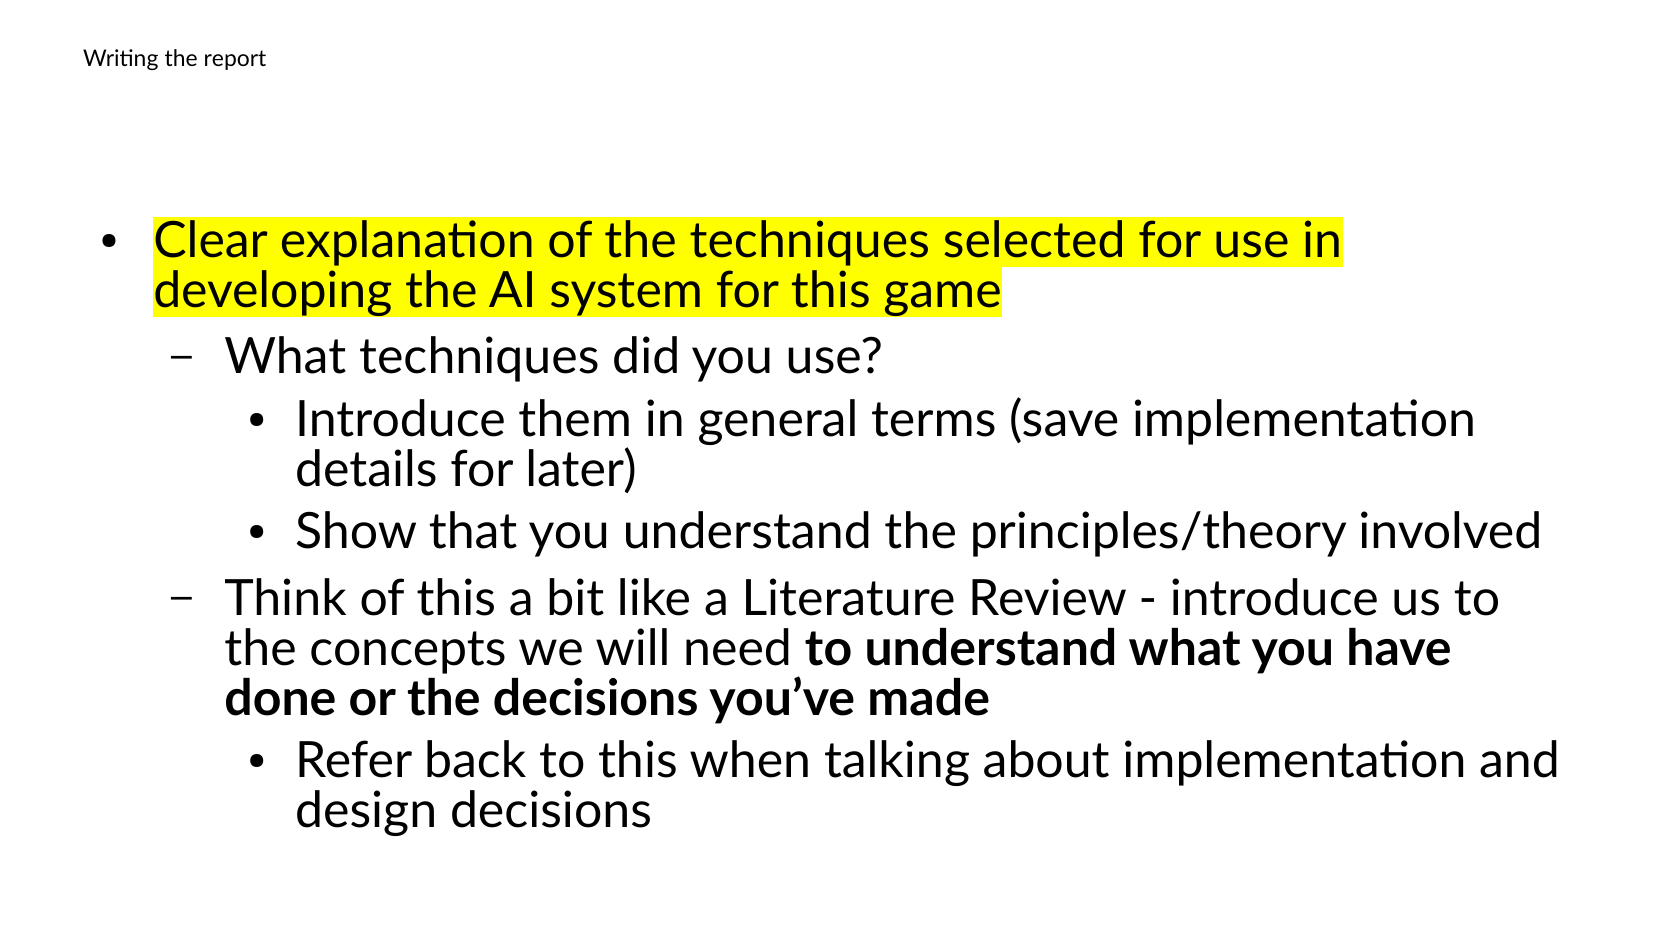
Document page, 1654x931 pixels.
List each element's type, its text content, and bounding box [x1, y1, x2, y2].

title Writing the report [83, 0, 1571, 119]
list Clear explanation of the techniques selected for use in developing the AI system for this game What techniques did you use? Introduce them in general terms (save implementation details for later) Show that you understand the principles/theory involved Think of this a bit like a Literature Review - introduce us to the concepts we will need to understand what you have done or the decisions you’ve made Refer back to this when talking about implementation and design decisions [82, 217, 1571, 839]
